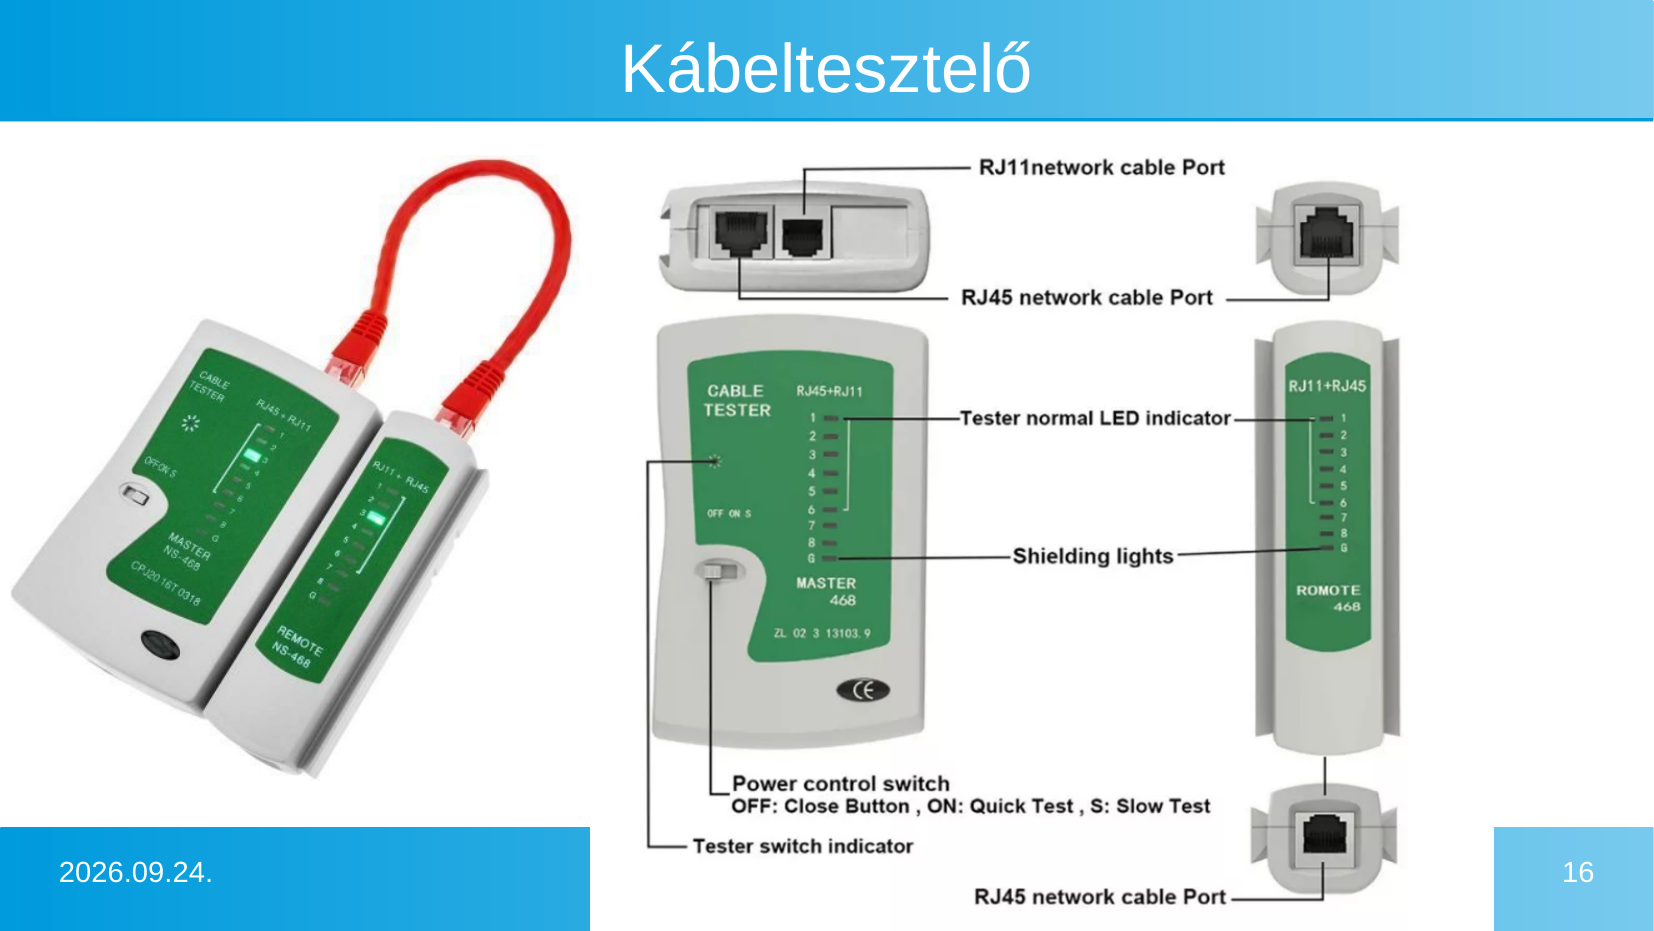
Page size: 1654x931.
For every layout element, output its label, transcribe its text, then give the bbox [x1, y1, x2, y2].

title Kábeltesztelő [59, 29, 1595, 108]
picture [0, 127, 1494, 931]
